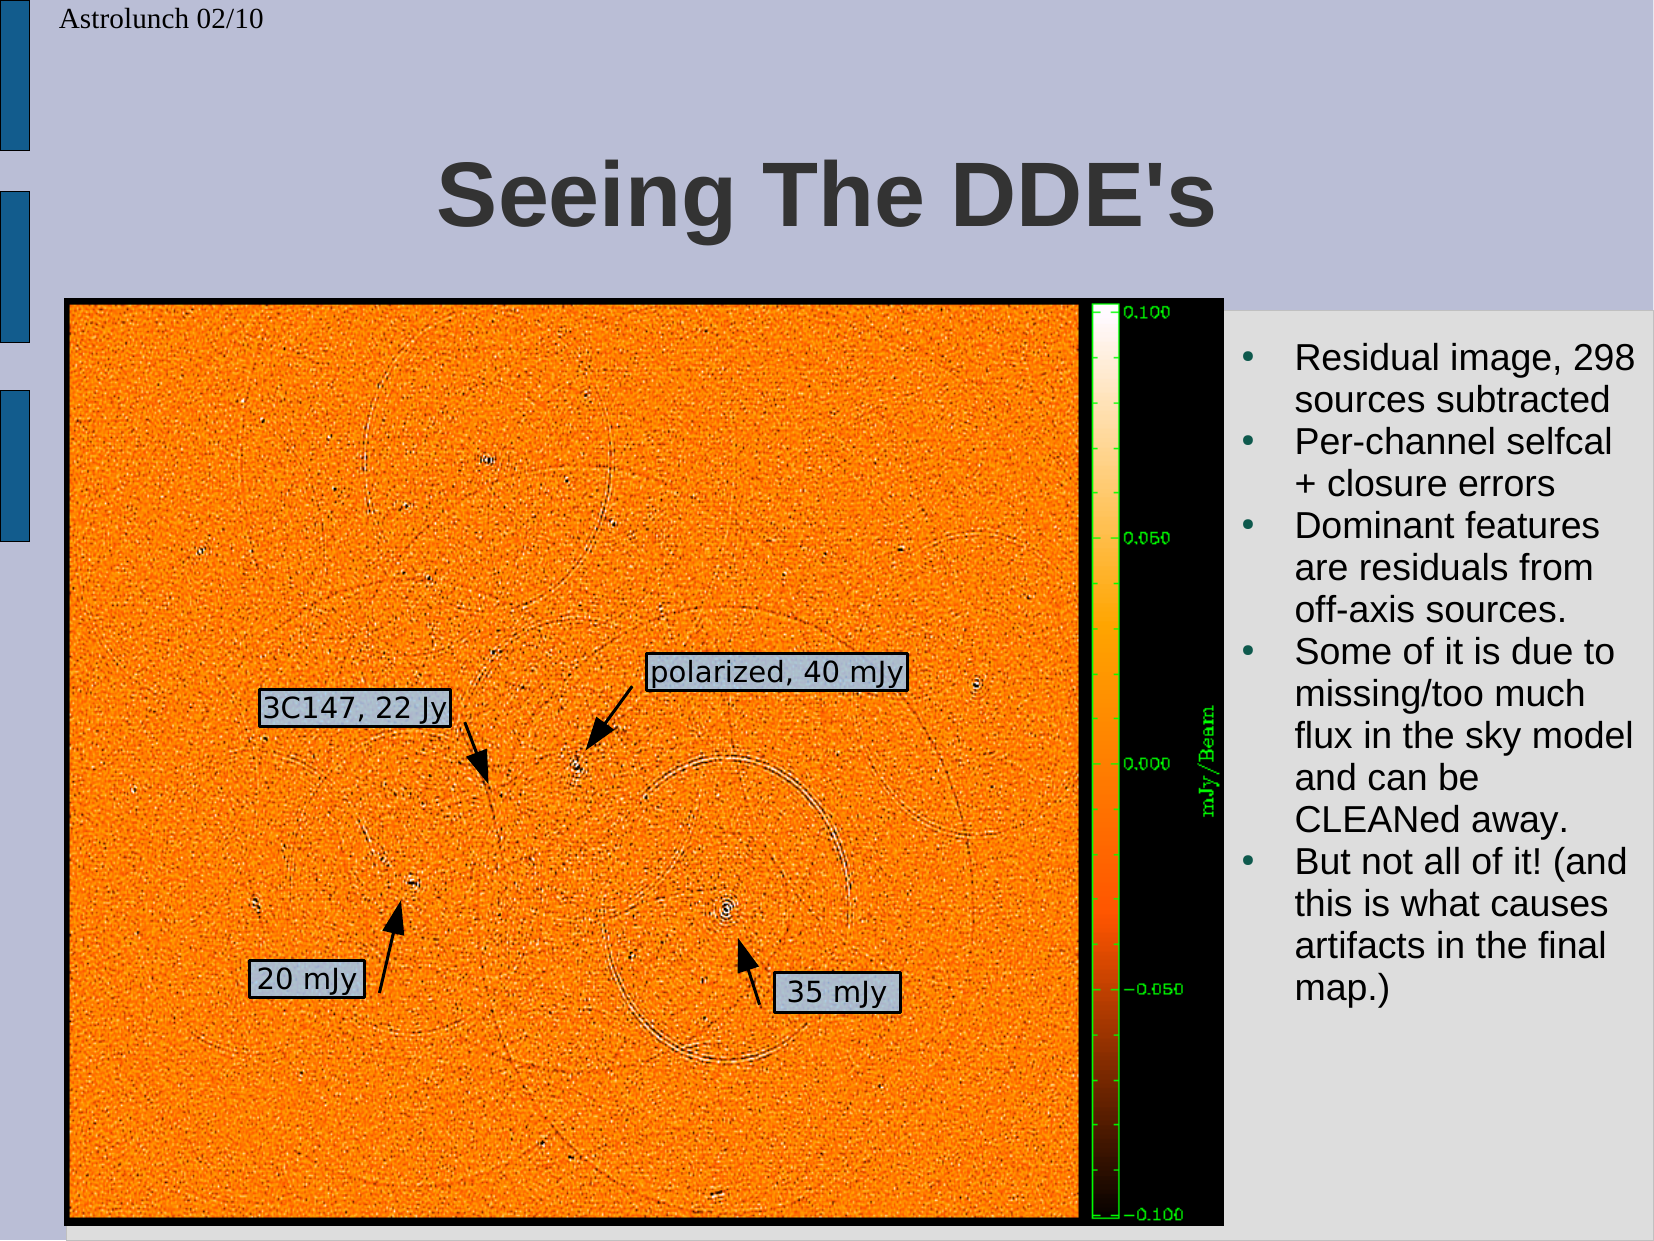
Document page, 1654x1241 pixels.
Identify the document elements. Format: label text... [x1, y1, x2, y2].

title Seeing The DDE's [121, 91, 1534, 299]
list Residual image, 298 sources subtracted Per-channel selfcal + closure errors Dominant features are residuals from off-axis sources. Some of it is due to missing/too much flux in the sky model and can be CLEANed away. But not all of it! (and this is what causes artifacts in the final map.) [1223, 336, 1643, 1180]
picture [64, 298, 1224, 1226]
text_box polarized, 40 mJy [647, 654, 907, 691]
text_box 20 mJy [249, 960, 365, 998]
text_box 35 mJy [774, 972, 900, 1013]
text_box 3C147, 22 Jy [260, 690, 450, 727]
